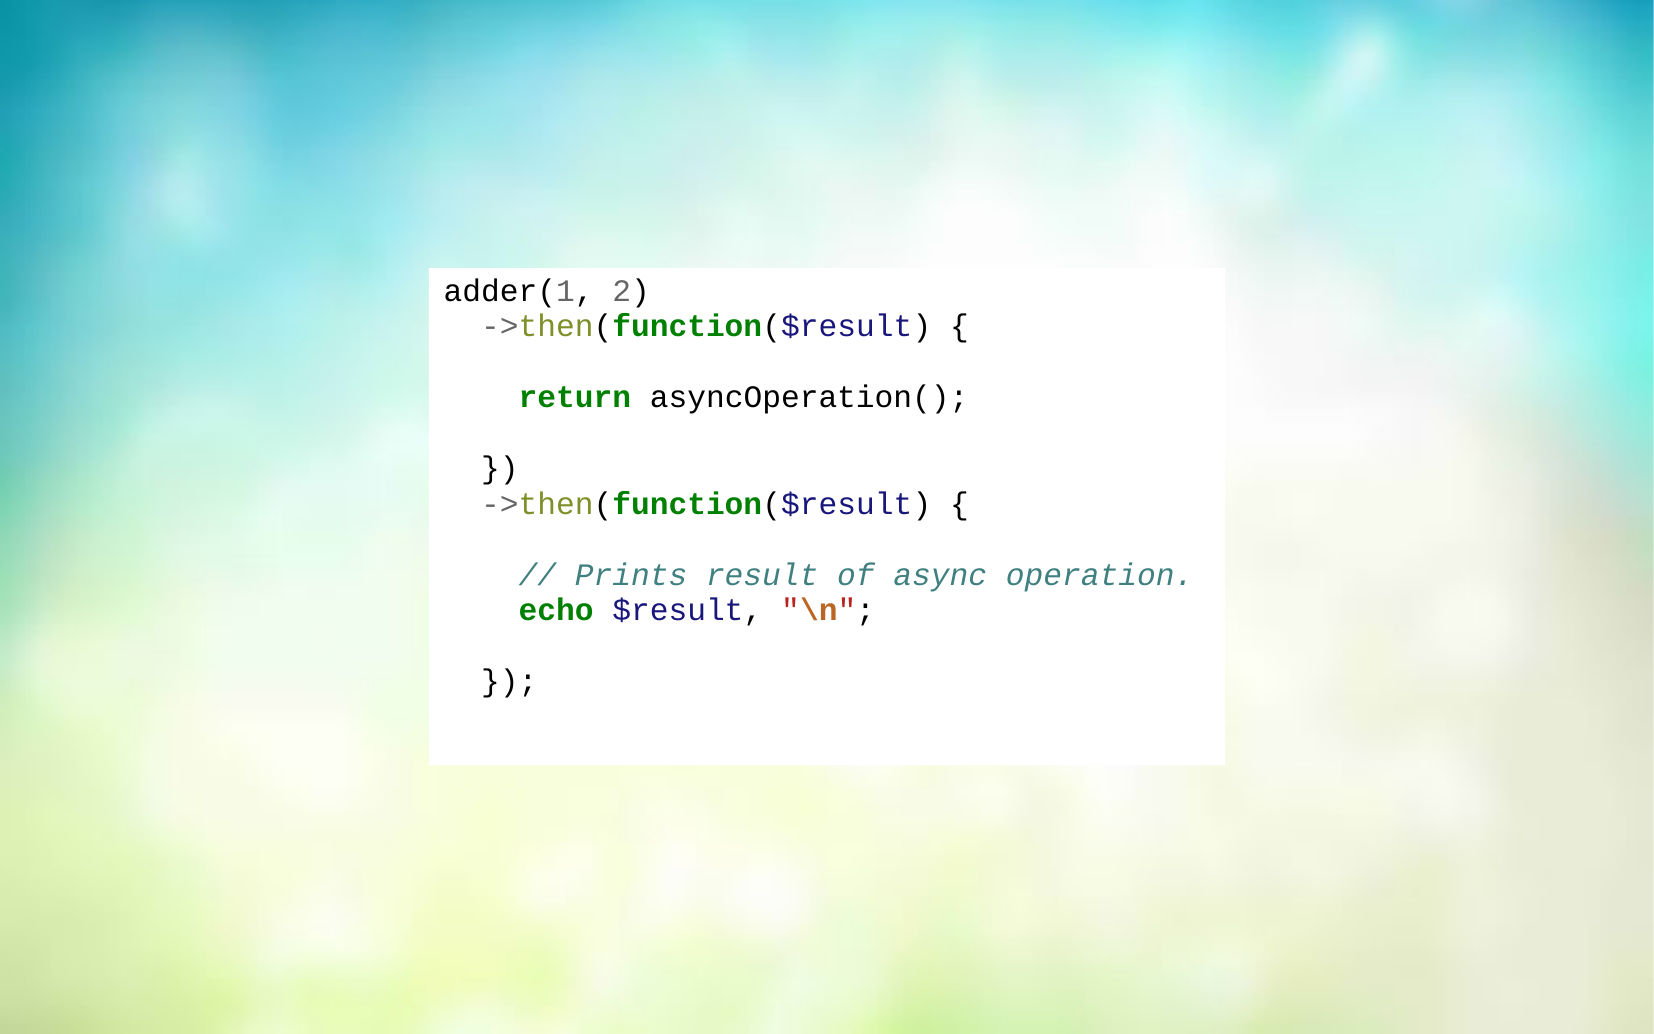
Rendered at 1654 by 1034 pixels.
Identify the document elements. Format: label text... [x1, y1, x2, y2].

text_box adder(1, 2) ->then(function($result) { return asyncOperation(); }) ->then(function($result) { // Prints result of async operation. echo $result, "\n"; }); [428, 268, 1225, 766]
picture [0, 0, 1654, 1034]
